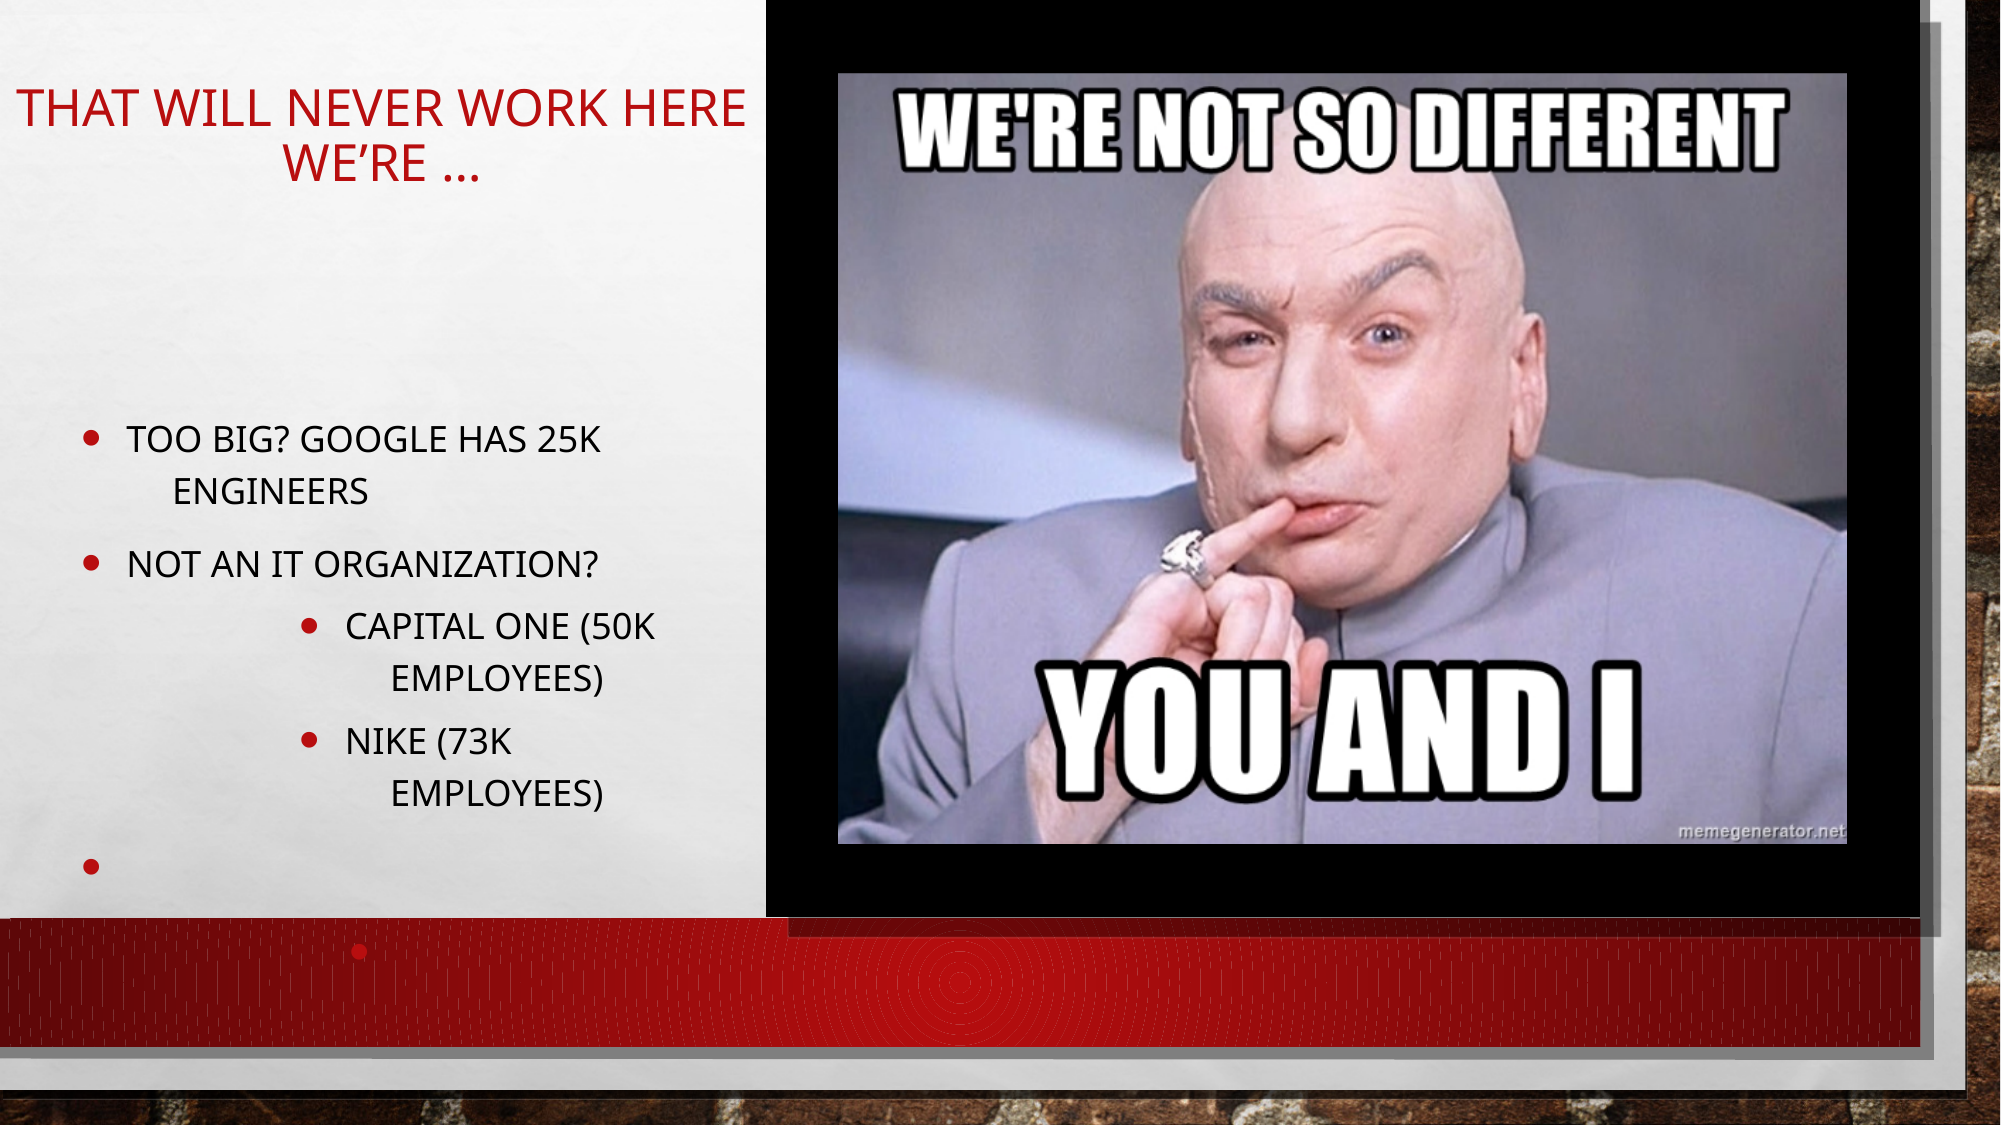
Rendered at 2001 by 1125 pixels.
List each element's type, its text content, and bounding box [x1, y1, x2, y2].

title That will never work here we’re … [0, 36, 766, 201]
list Too Big? Google has 25k engineers Not an IT organization? Capital One (50k employees) Nike (73k employees) [66, 399, 744, 825]
picture [838, 72, 1847, 844]
